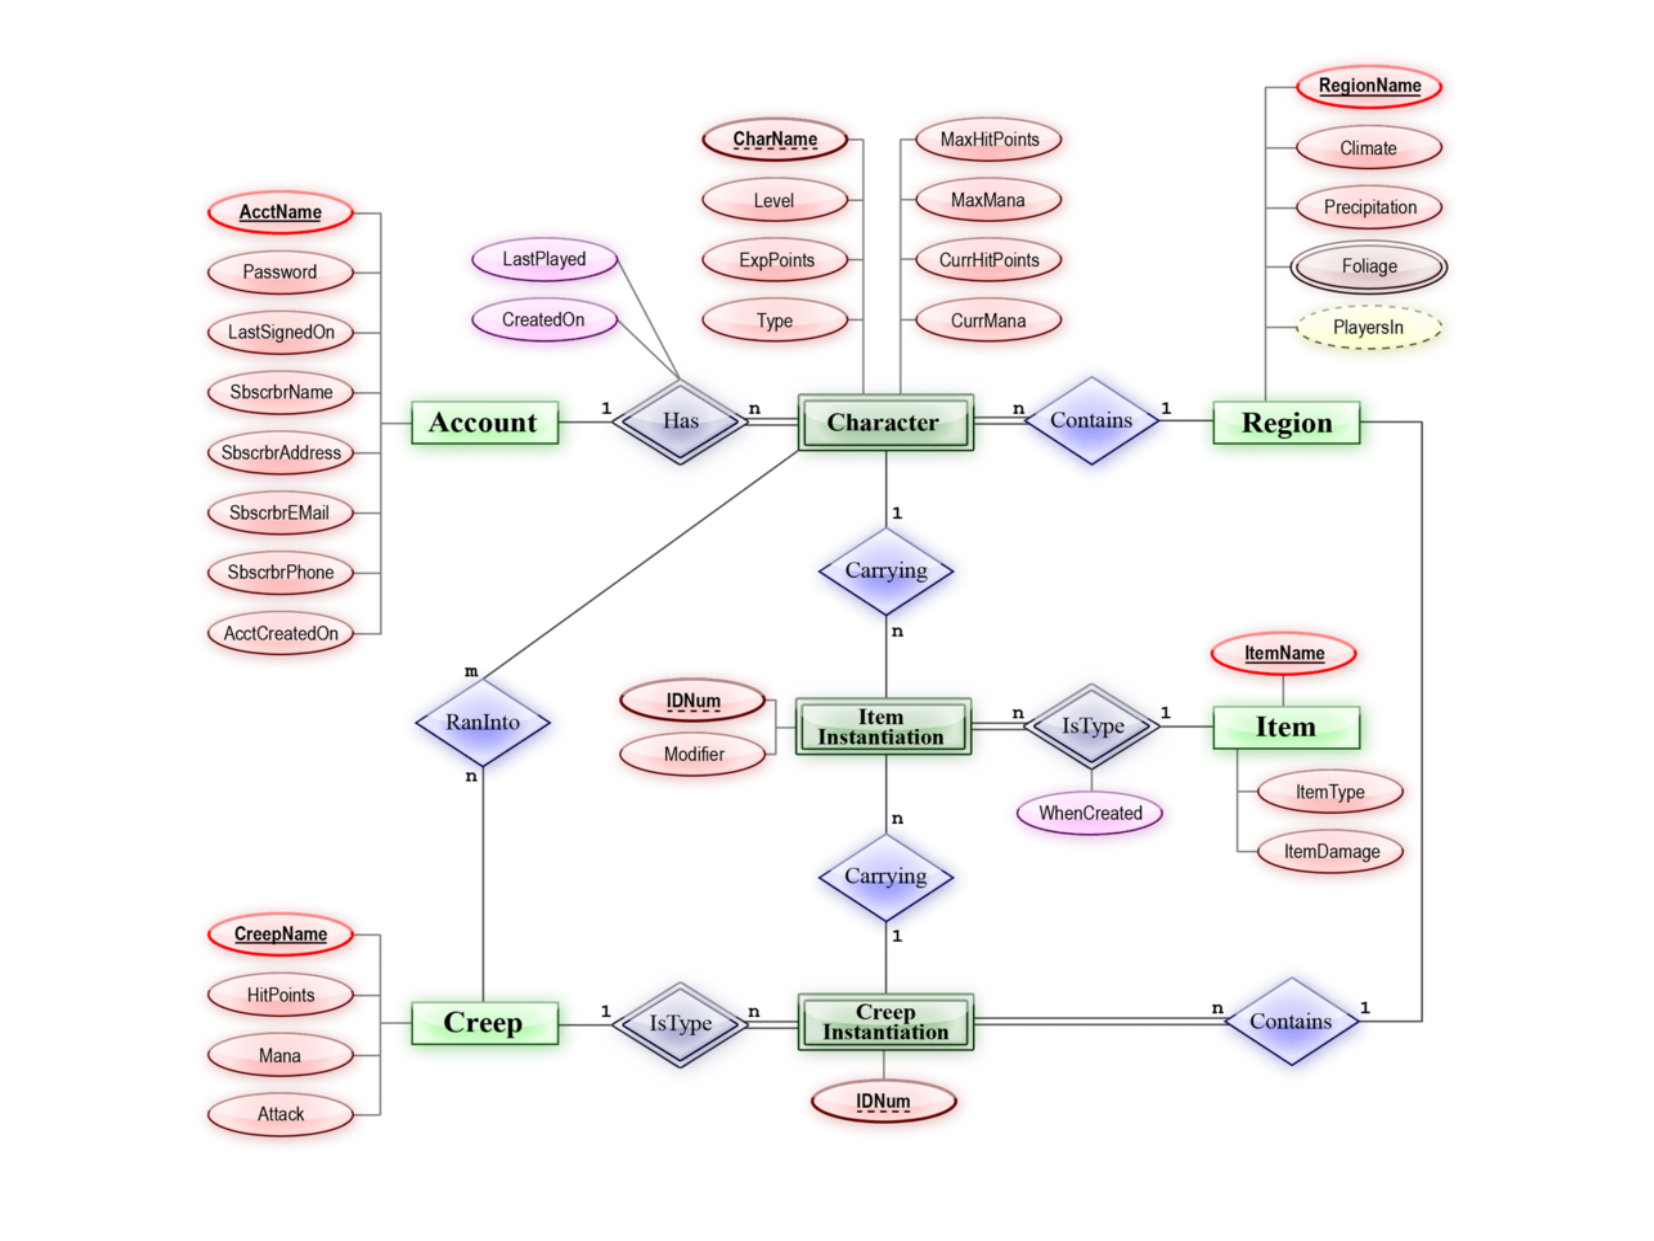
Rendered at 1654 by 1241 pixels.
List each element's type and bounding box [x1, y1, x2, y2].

picture [178, 50, 1476, 1157]
